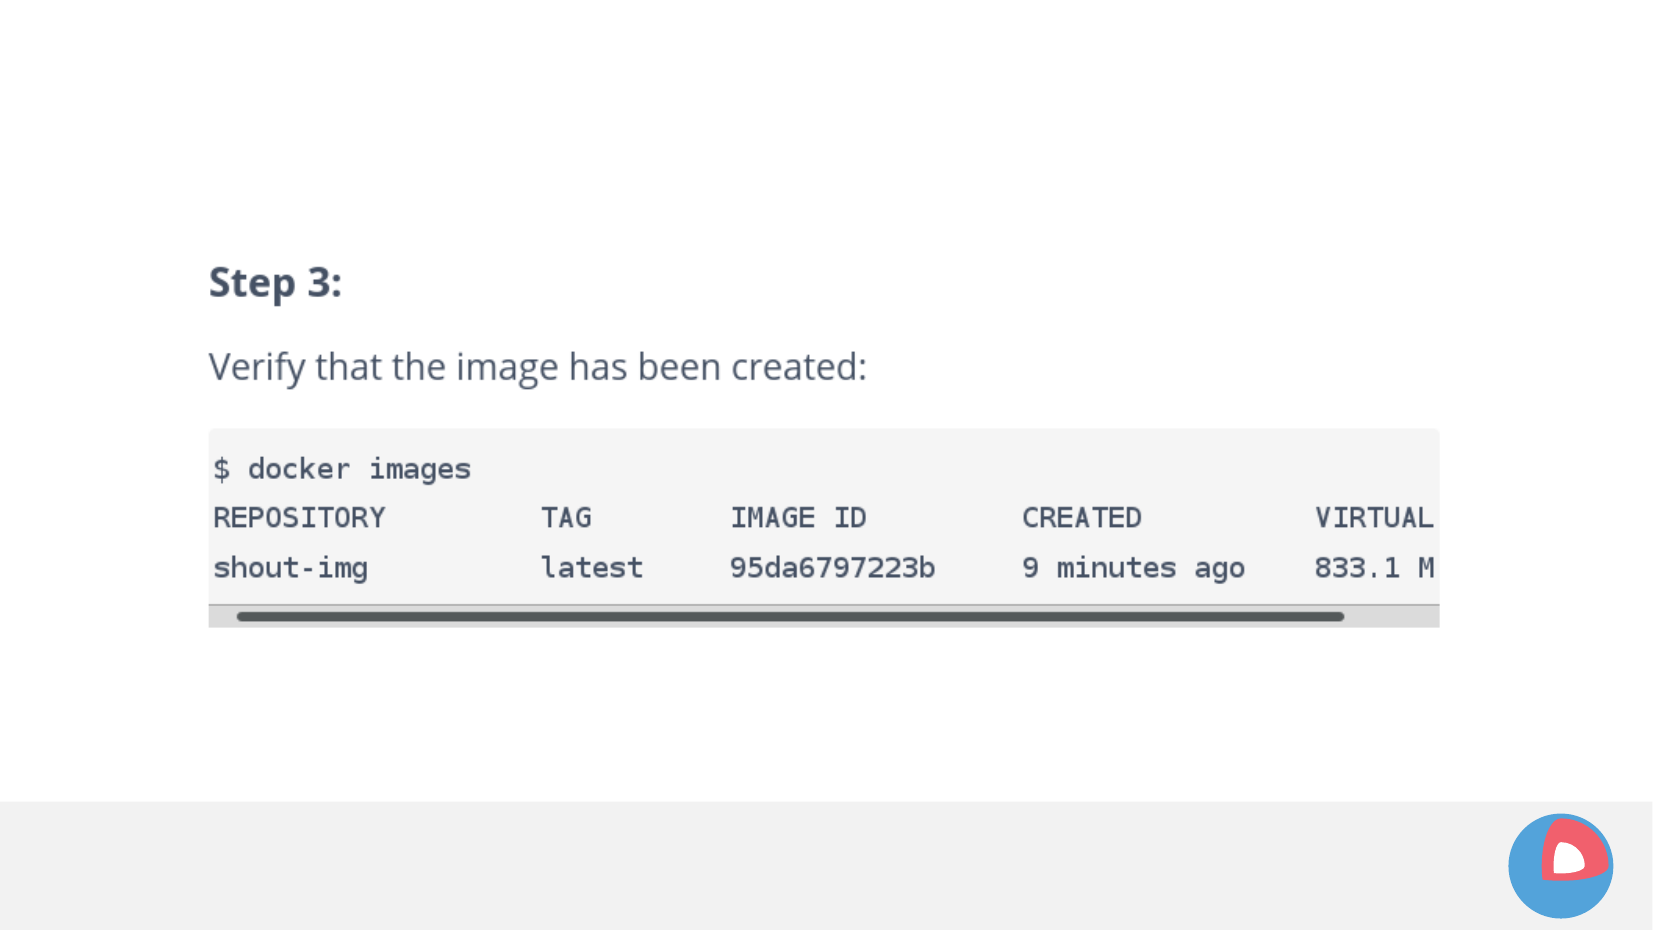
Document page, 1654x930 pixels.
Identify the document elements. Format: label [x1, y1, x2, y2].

picture [148, 239, 1501, 675]
